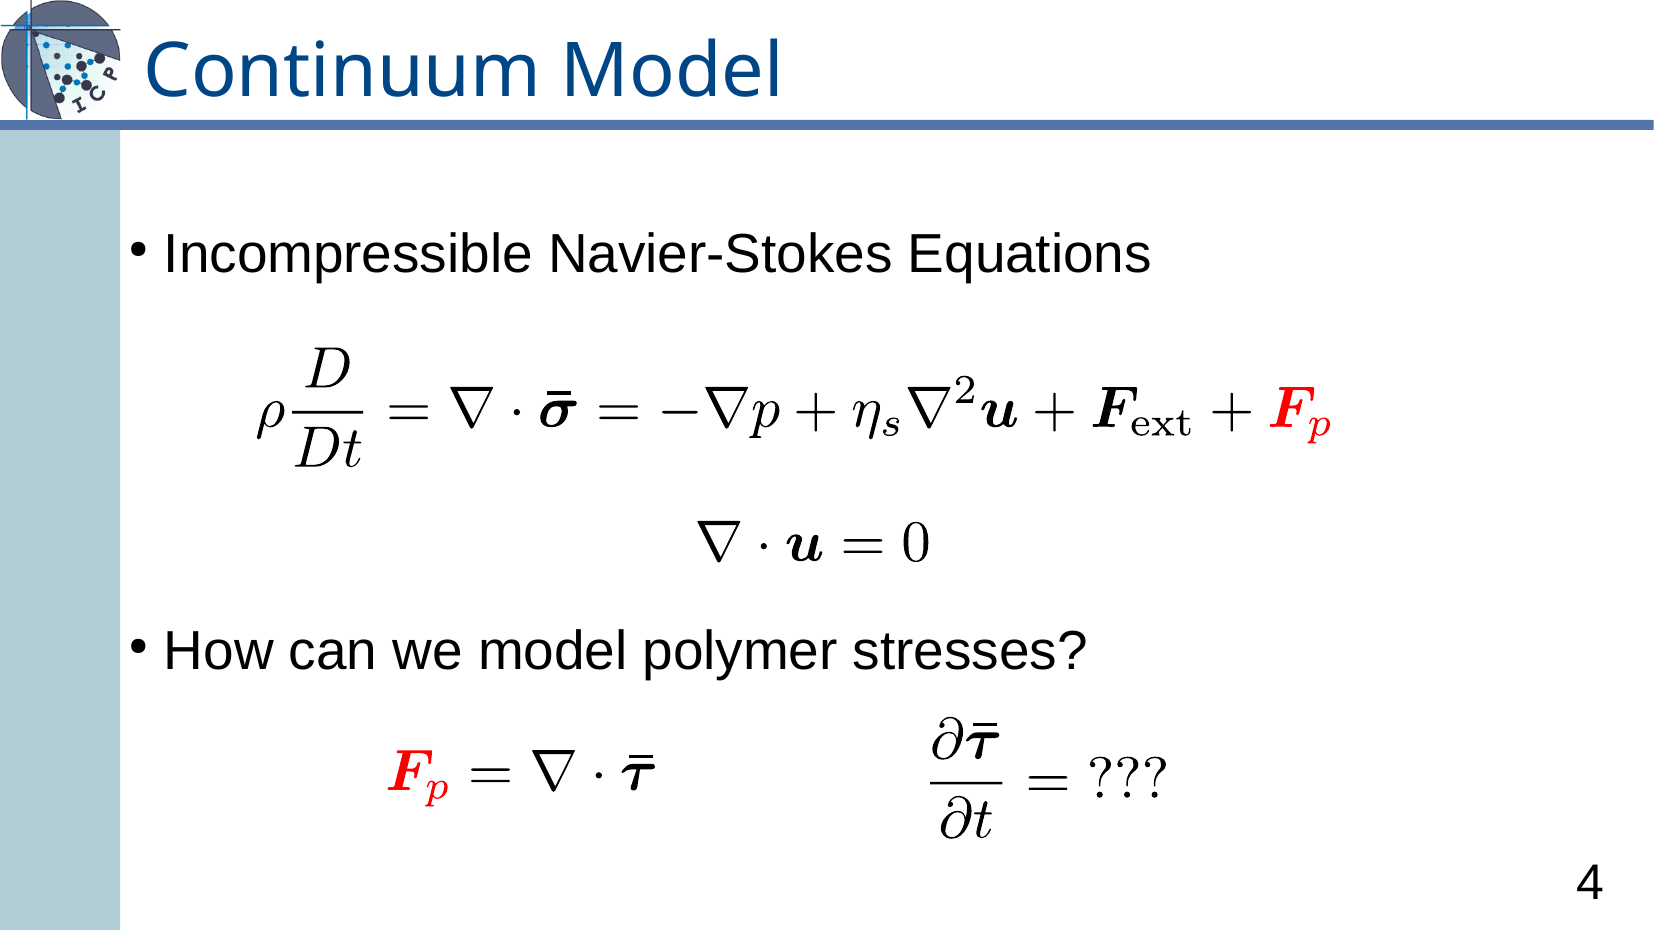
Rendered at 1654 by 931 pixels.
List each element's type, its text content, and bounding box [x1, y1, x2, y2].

text_box [930, 716, 1170, 839]
list Incompressible Navier-Stokes Equations How can we model polymer stresses? [82, 217, 1571, 757]
text_box [255, 347, 1332, 468]
text_box [694, 520, 931, 563]
title Continuum Model [135, 0, 1636, 121]
picture [0, 0, 121, 120]
text_box [384, 749, 658, 807]
